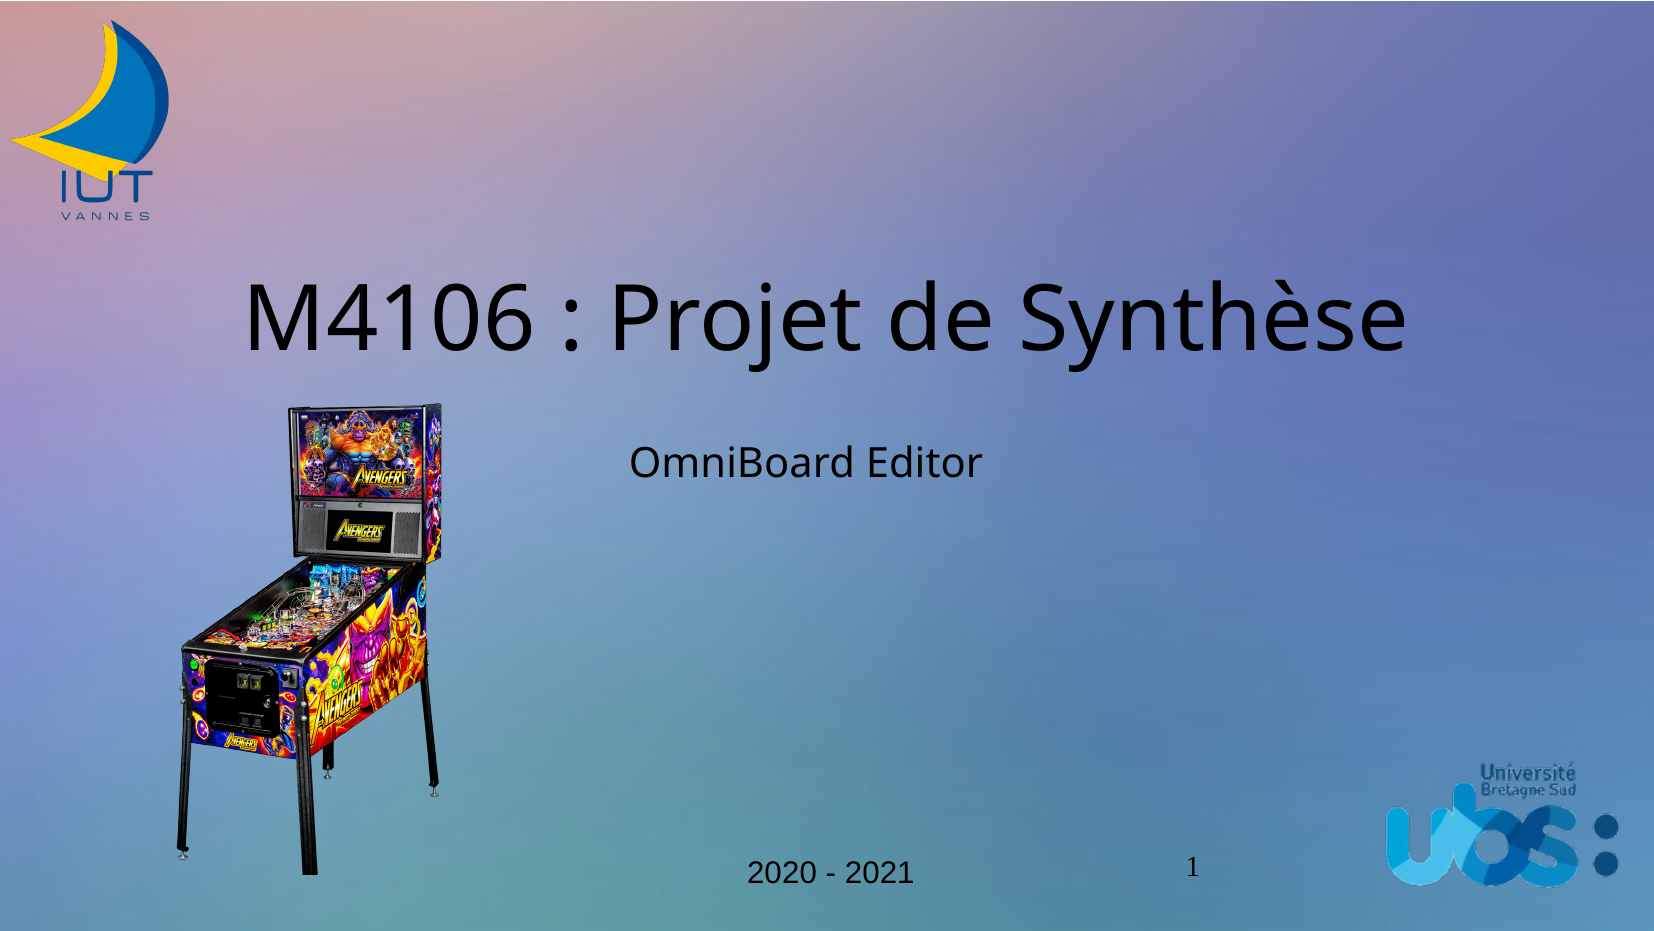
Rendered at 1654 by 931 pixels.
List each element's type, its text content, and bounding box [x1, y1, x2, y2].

text_box 2020 - 2021 [732, 848, 934, 898]
picture [0, 1, 1654, 931]
text_box [1185, 847, 1549, 912]
title M4106 : Projet de Synthèse [82, 236, 1571, 392]
text_box OmniBoard Editor [614, 425, 1052, 500]
